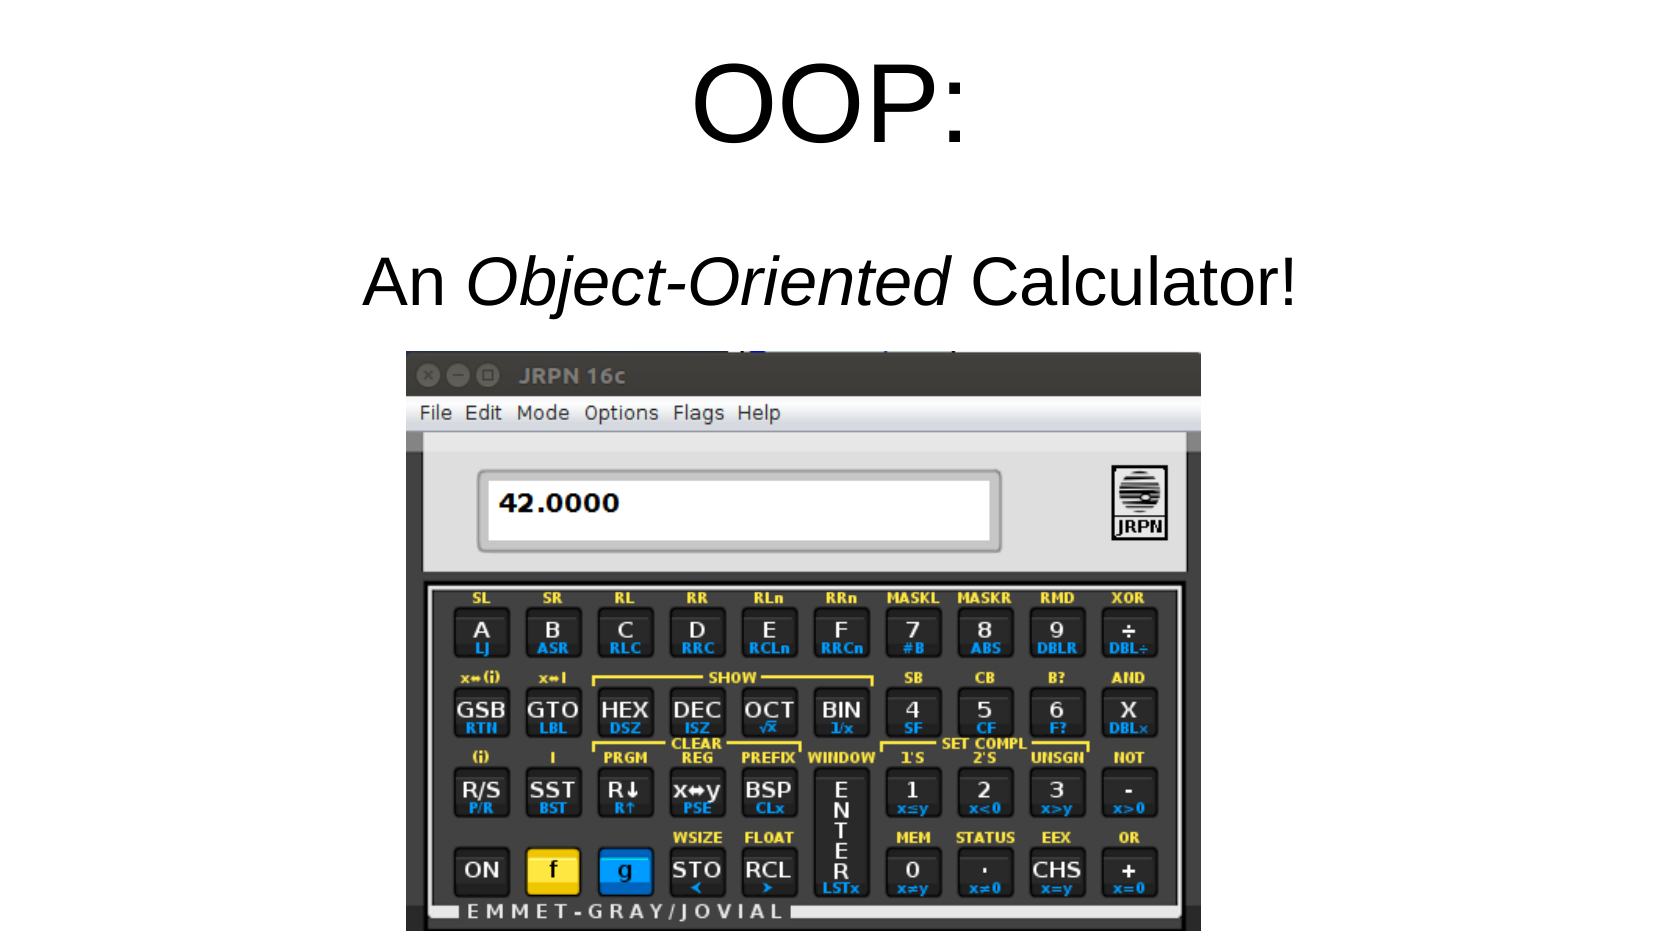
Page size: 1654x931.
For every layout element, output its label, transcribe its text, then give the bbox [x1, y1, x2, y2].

picture [406, 351, 1201, 931]
title OOP: An Object-Oriented Calculator! [86, 15, 1576, 346]
